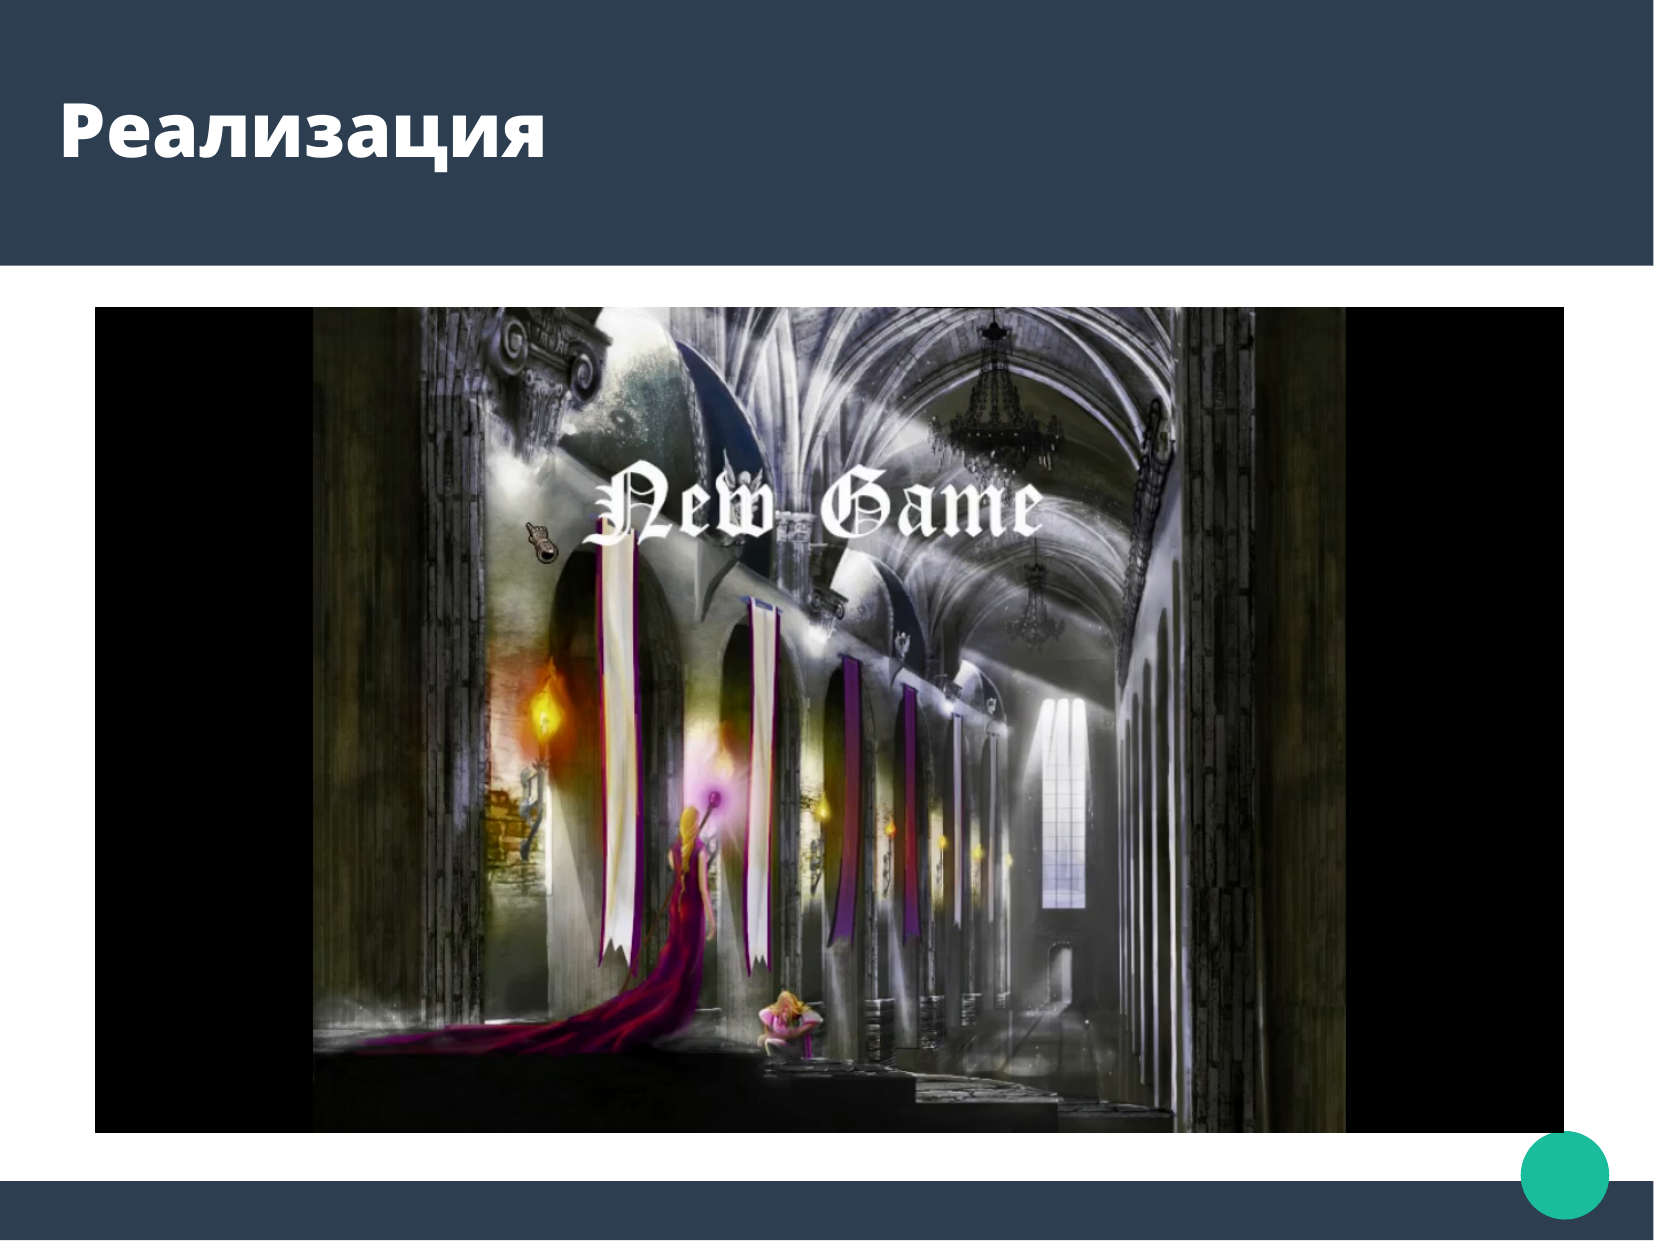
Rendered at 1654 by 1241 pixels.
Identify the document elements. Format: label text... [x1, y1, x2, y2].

text_box [94, 307, 1565, 1134]
title Реализация [59, 49, 1595, 207]
